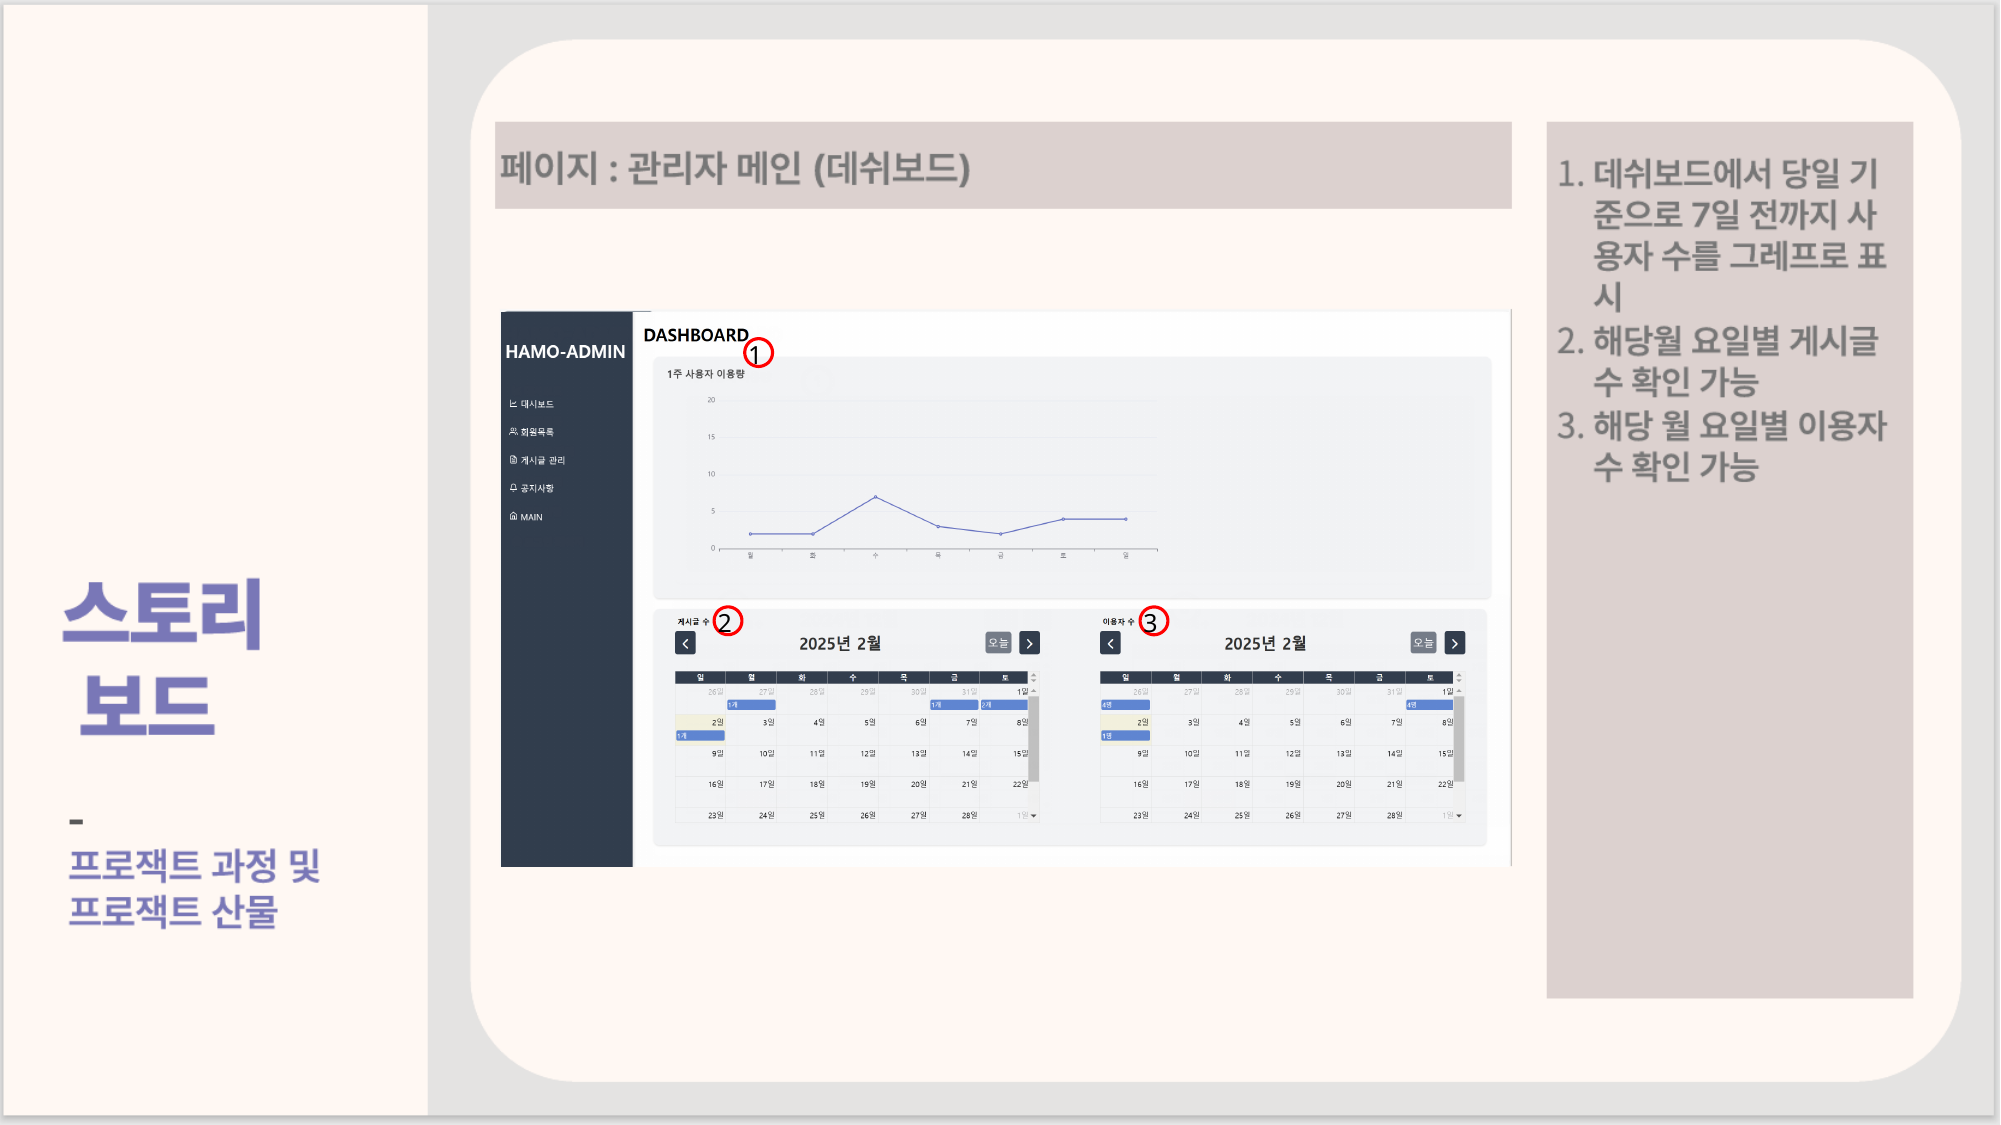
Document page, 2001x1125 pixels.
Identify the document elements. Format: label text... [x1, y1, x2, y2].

text_box 2 [711, 598, 733, 648]
picture [0, 0, 2000, 1125]
text_box 3 [1137, 598, 1159, 648]
text_box 1 [741, 330, 763, 379]
